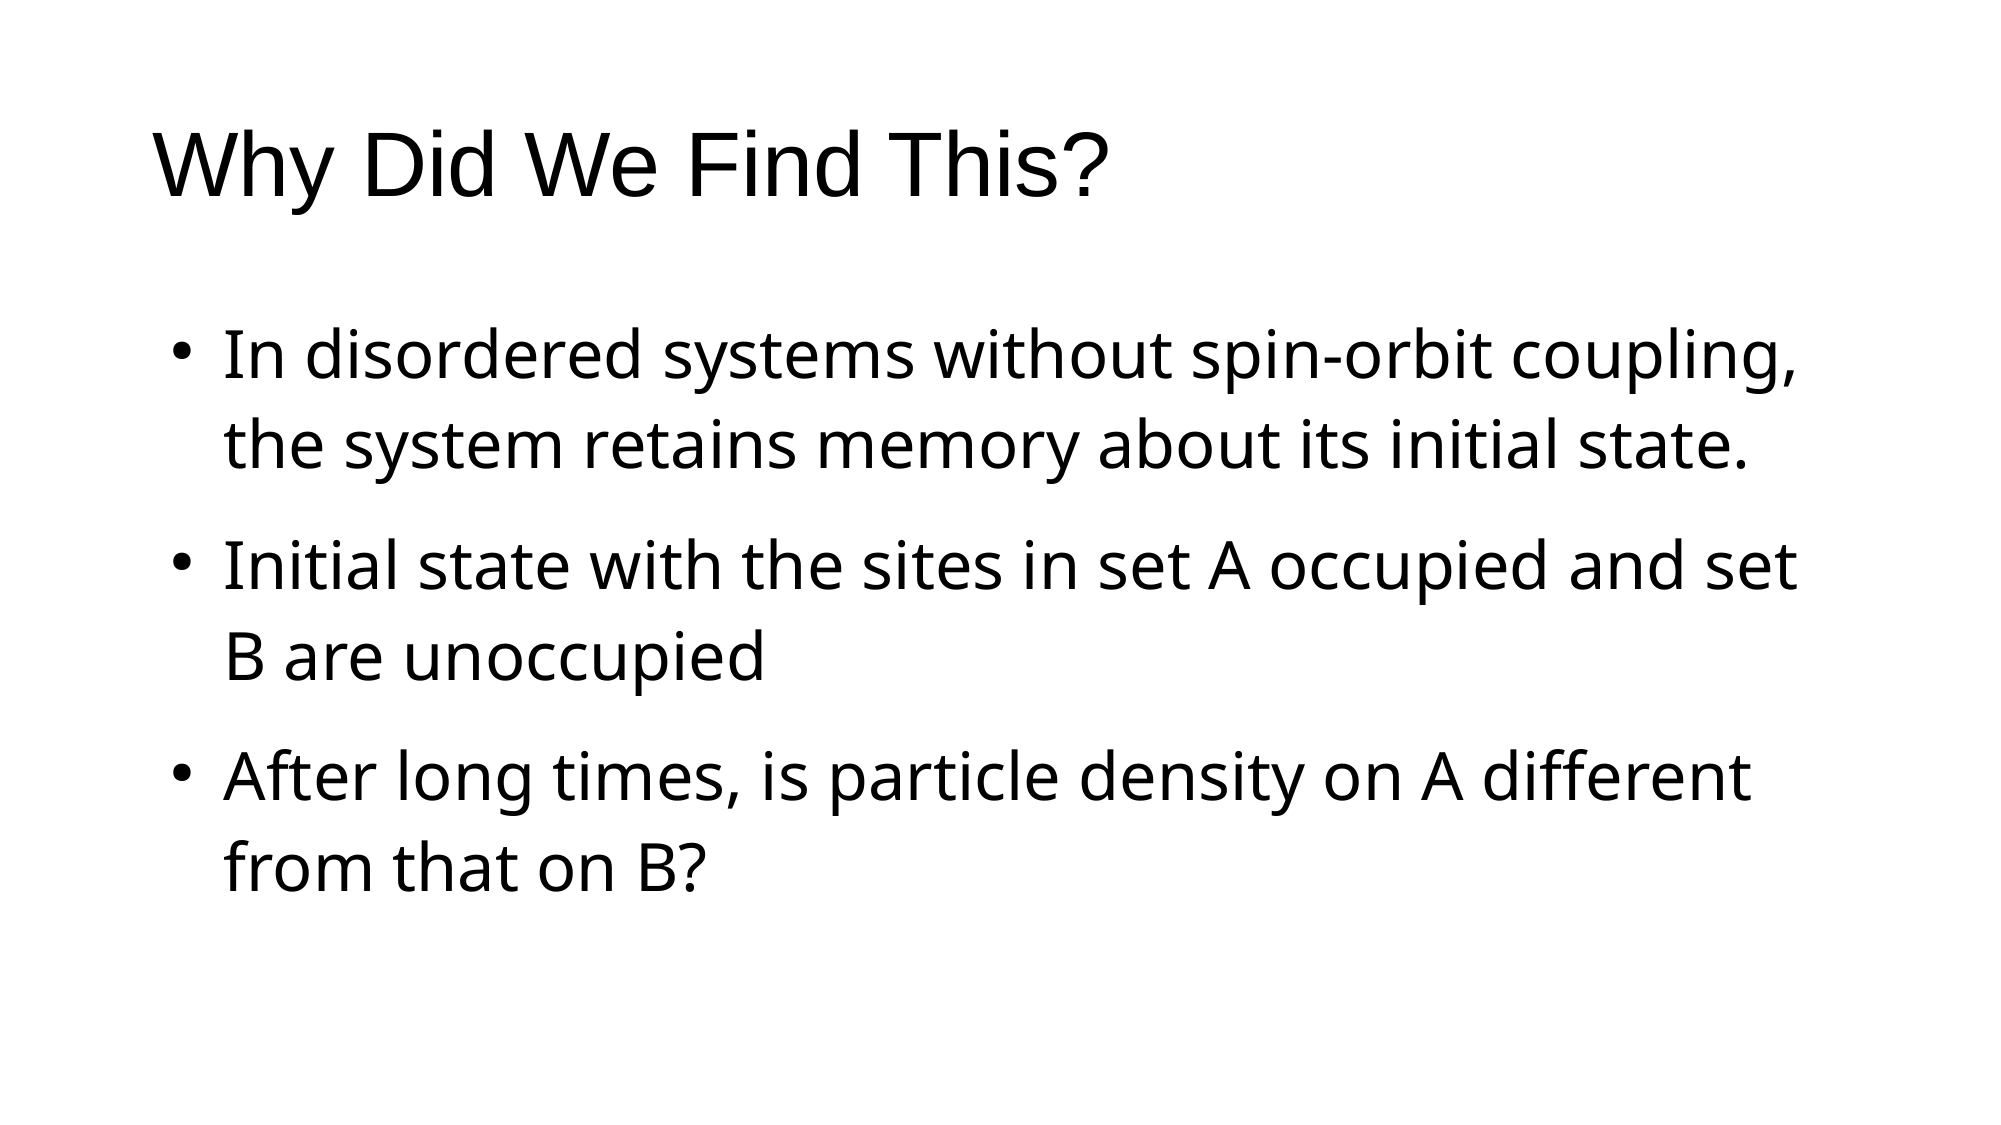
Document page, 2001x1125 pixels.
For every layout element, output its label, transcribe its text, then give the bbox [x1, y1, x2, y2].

list In disordered systems without spin-orbit coupling, the system retains memory about its initial state. Initial state with the sites in set A occupied and set B are unoccupied After long times, is particle density on A different from that on B? [137, 299, 1863, 1014]
title Why Did We Find This? [137, 59, 1863, 278]
